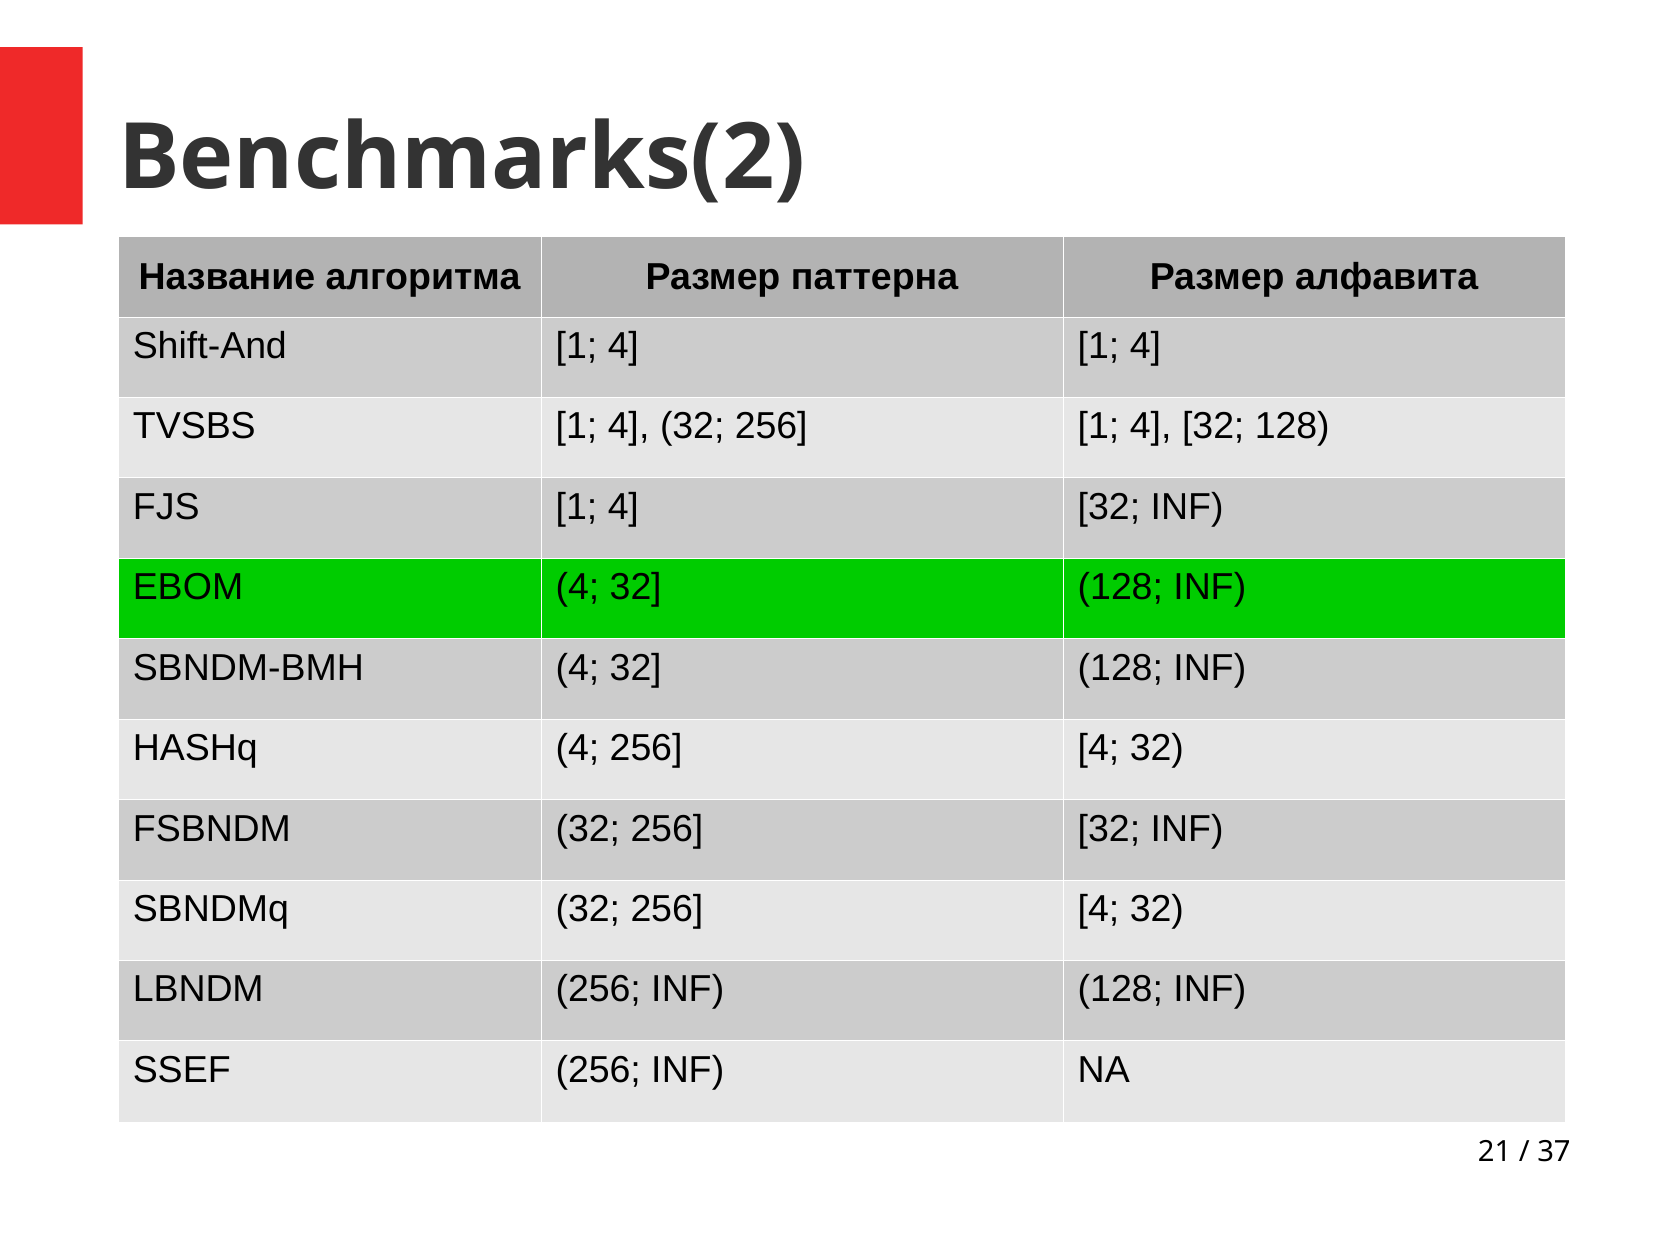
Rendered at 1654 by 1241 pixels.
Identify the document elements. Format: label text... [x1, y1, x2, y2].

table_cell (4; 32] [542, 559, 1063, 638]
table_cell (256; INF) [542, 961, 1063, 1040]
table_cell [1; 4] [1064, 318, 1565, 397]
table_cell LBNDM [119, 961, 541, 1040]
table_cell (256; INF) [542, 1041, 1063, 1122]
table_cell SSEF [119, 1041, 541, 1122]
table_cell [1; 4] [542, 318, 1063, 397]
table_cell [1; 4], [32; 128) [1064, 398, 1565, 477]
table_cell (32; 256] [542, 881, 1063, 960]
table_cell (4; 32] [542, 639, 1063, 719]
table_cell [1; 4], (32; 256] [542, 398, 1063, 477]
table_cell [1; 4] [542, 478, 1063, 558]
table_header Размер алфавита [1064, 237, 1565, 317]
table_cell EBOM [119, 559, 541, 638]
table_cell SBNDMq [119, 881, 541, 960]
title Benchmarks(2) [118, 49, 1571, 257]
table_cell (4; 256] [542, 720, 1063, 799]
table_cell (32; 256] [542, 800, 1063, 880]
table_cell [4; 32) [1064, 720, 1565, 799]
table_cell HASHq [119, 720, 541, 799]
table_cell [4; 32) [1064, 881, 1565, 960]
table_cell [32; INF) [1064, 800, 1565, 880]
table_cell [32; INF) [1064, 478, 1565, 558]
table_header Название алгоритма [119, 237, 541, 317]
table_header Размер паттерна [542, 237, 1063, 317]
table_cell TVSBS [119, 398, 541, 477]
table_cell (128; INF) [1064, 961, 1565, 1040]
table_cell FJS [119, 478, 541, 558]
table_cell NA [1064, 1041, 1565, 1122]
table_cell Shift-And [119, 318, 541, 397]
table_cell SBNDM-BMH [119, 639, 541, 719]
table_cell (128; INF) [1064, 559, 1565, 638]
table_cell FSBNDM [119, 800, 541, 880]
table_cell (128; INF) [1064, 639, 1565, 719]
